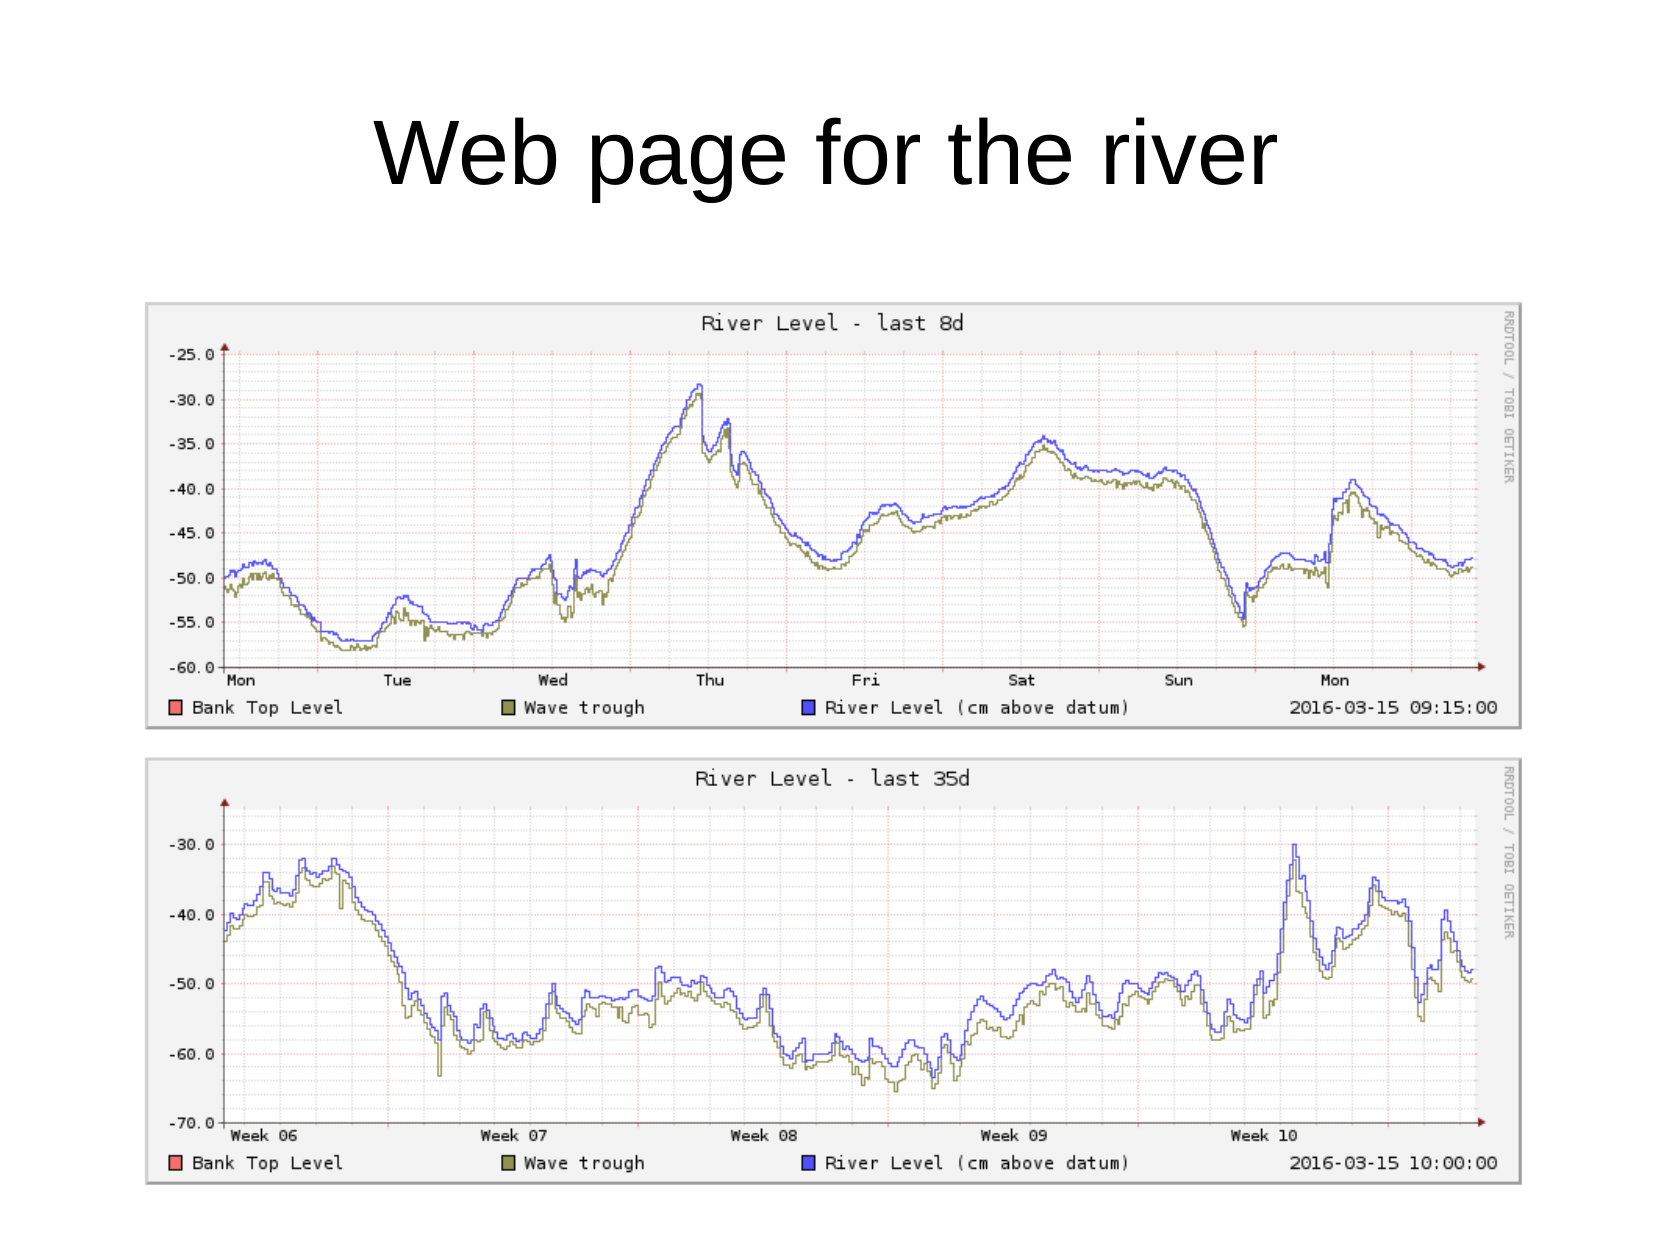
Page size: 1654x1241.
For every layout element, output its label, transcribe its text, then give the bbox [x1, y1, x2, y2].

title Web page for the river [82, 49, 1571, 257]
picture [125, 282, 1544, 1196]
